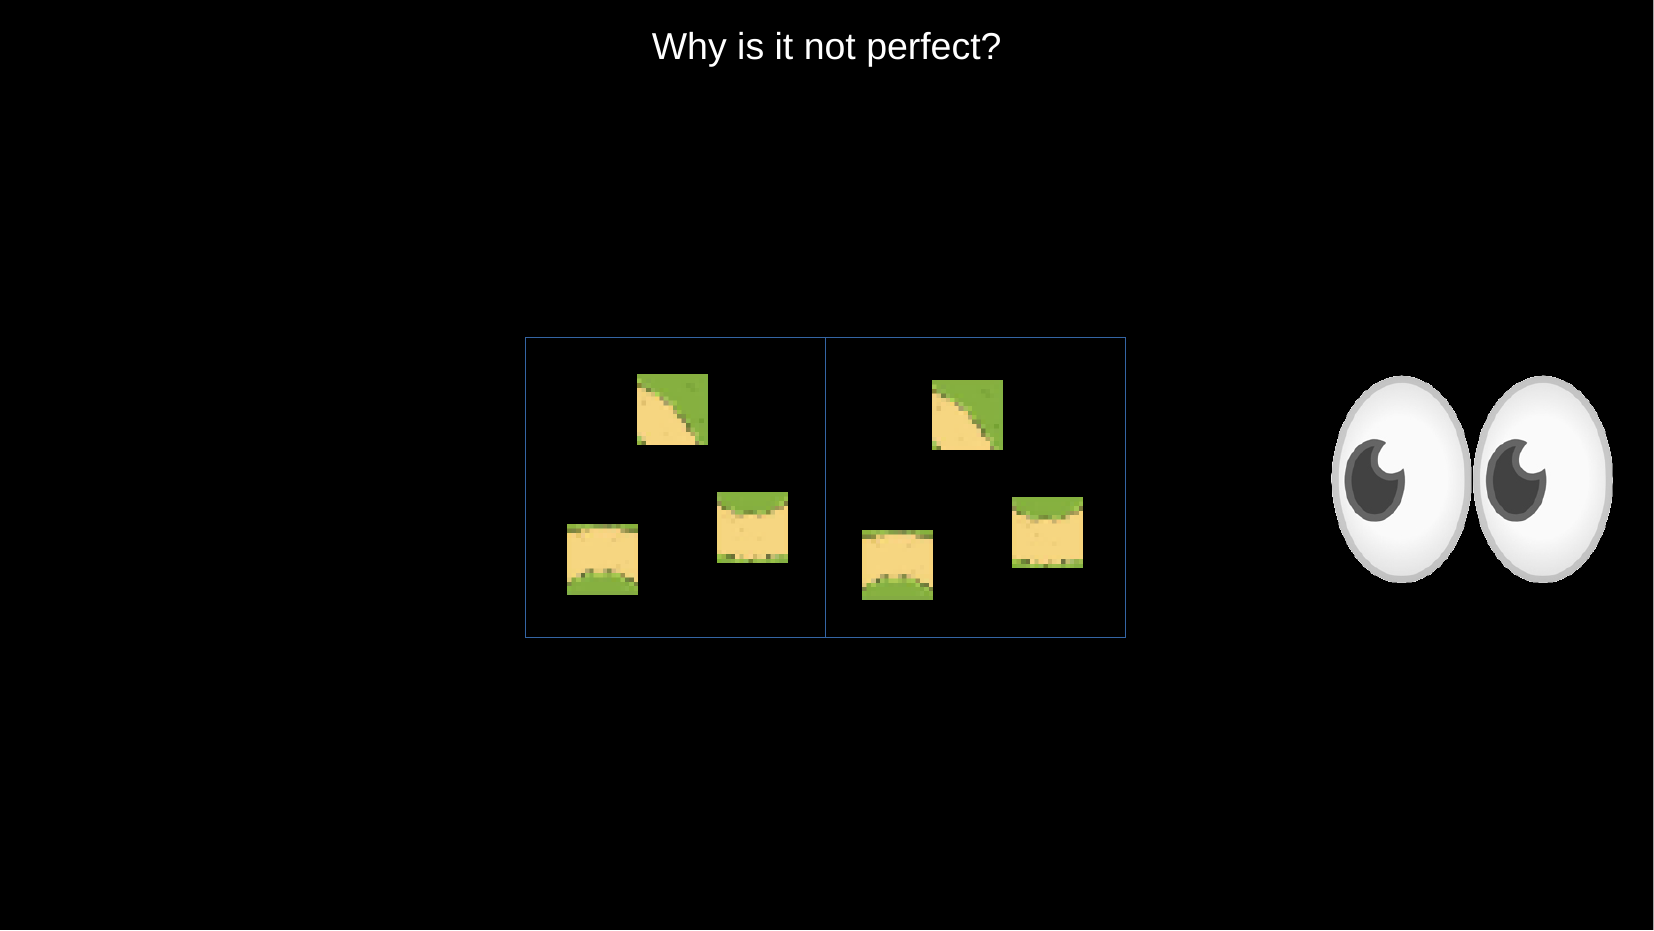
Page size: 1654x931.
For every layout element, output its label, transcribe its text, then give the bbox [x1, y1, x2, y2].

picture [932, 380, 1003, 451]
picture [567, 524, 638, 595]
picture [717, 492, 788, 563]
text_box Why is it not perfect? [0, 18, 1654, 76]
picture [1331, 375, 1613, 583]
picture [637, 374, 708, 445]
picture [1012, 497, 1083, 568]
picture [862, 530, 933, 601]
